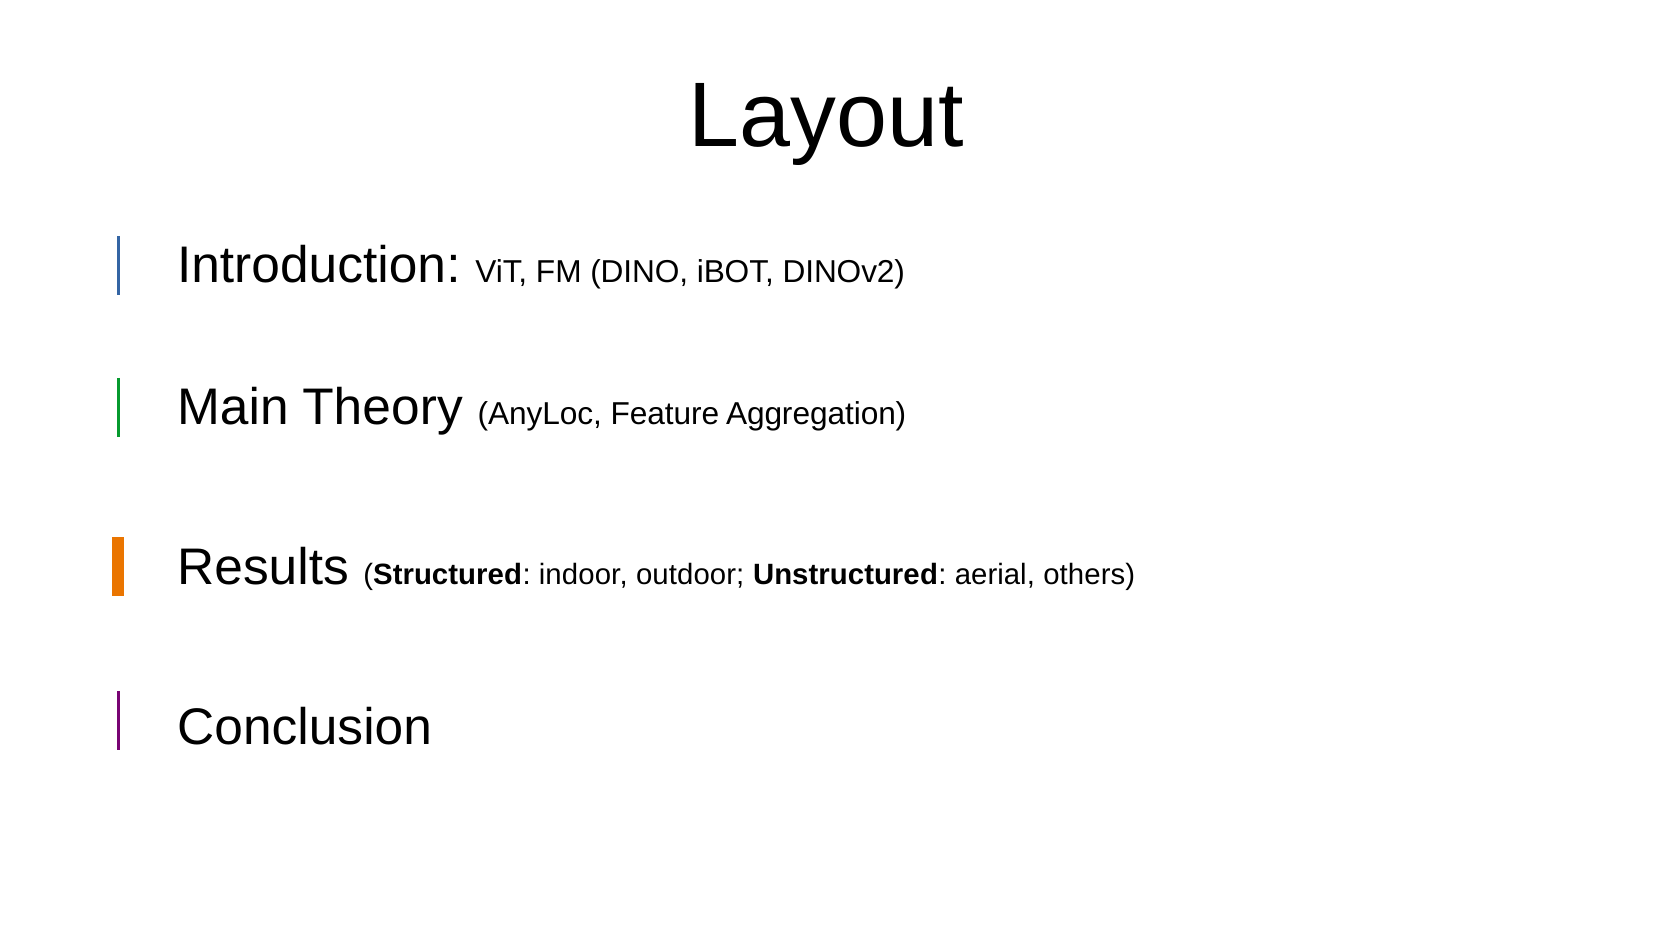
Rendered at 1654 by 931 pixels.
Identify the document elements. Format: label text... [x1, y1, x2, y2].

title Layout [82, 37, 1571, 193]
list Introduction: ViT, FM (DINO, iBOT, DINOv2) Main Theory (AnyLoc, Feature Aggregation) Results (Structured: indoor, outdoor; Unstructured: aerial, others) Conclusion [177, 236, 1571, 758]
